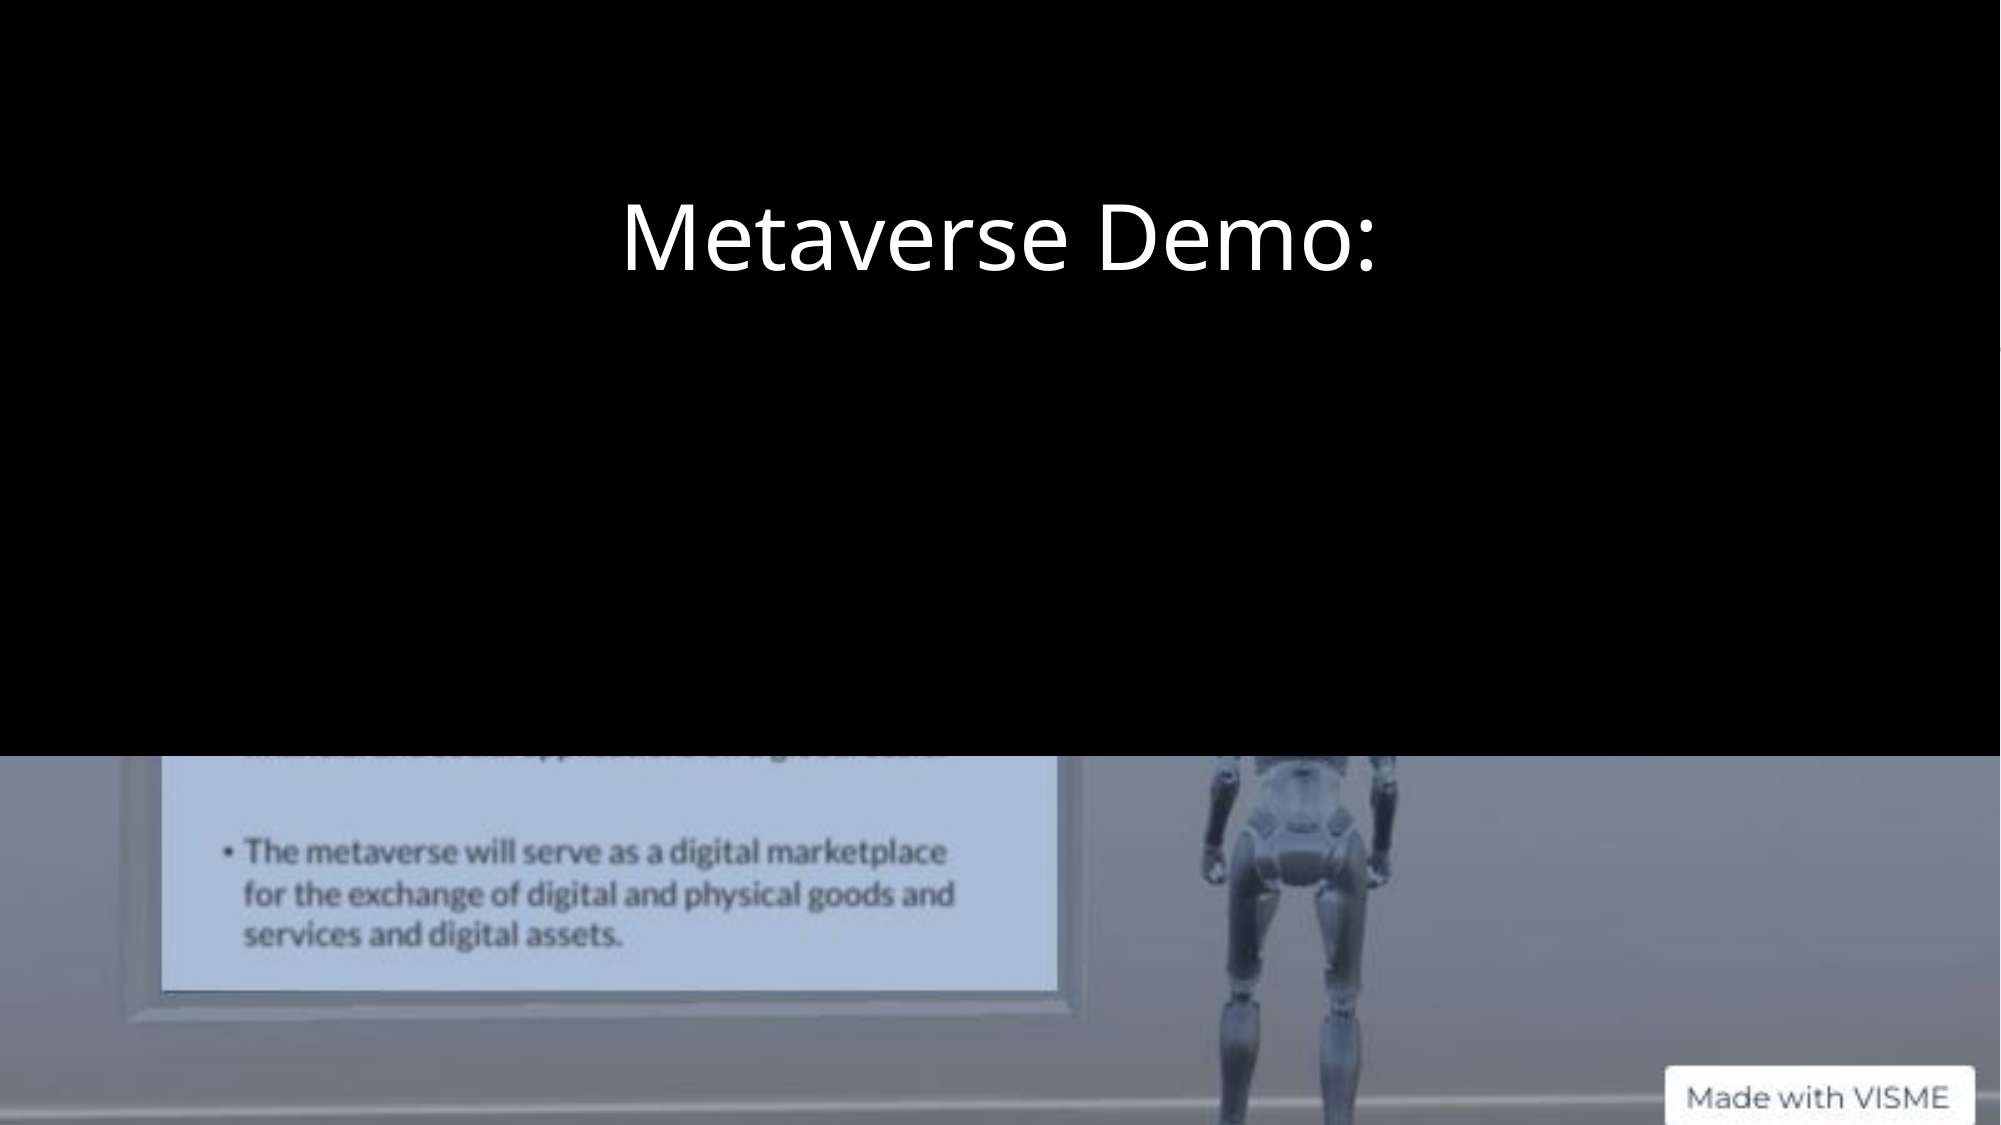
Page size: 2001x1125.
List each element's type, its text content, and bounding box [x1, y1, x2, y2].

title Metaverse Demo: [344, 101, 1655, 297]
picture [0, 755, 2000, 1125]
text_box [0, 0, 2000, 755]
